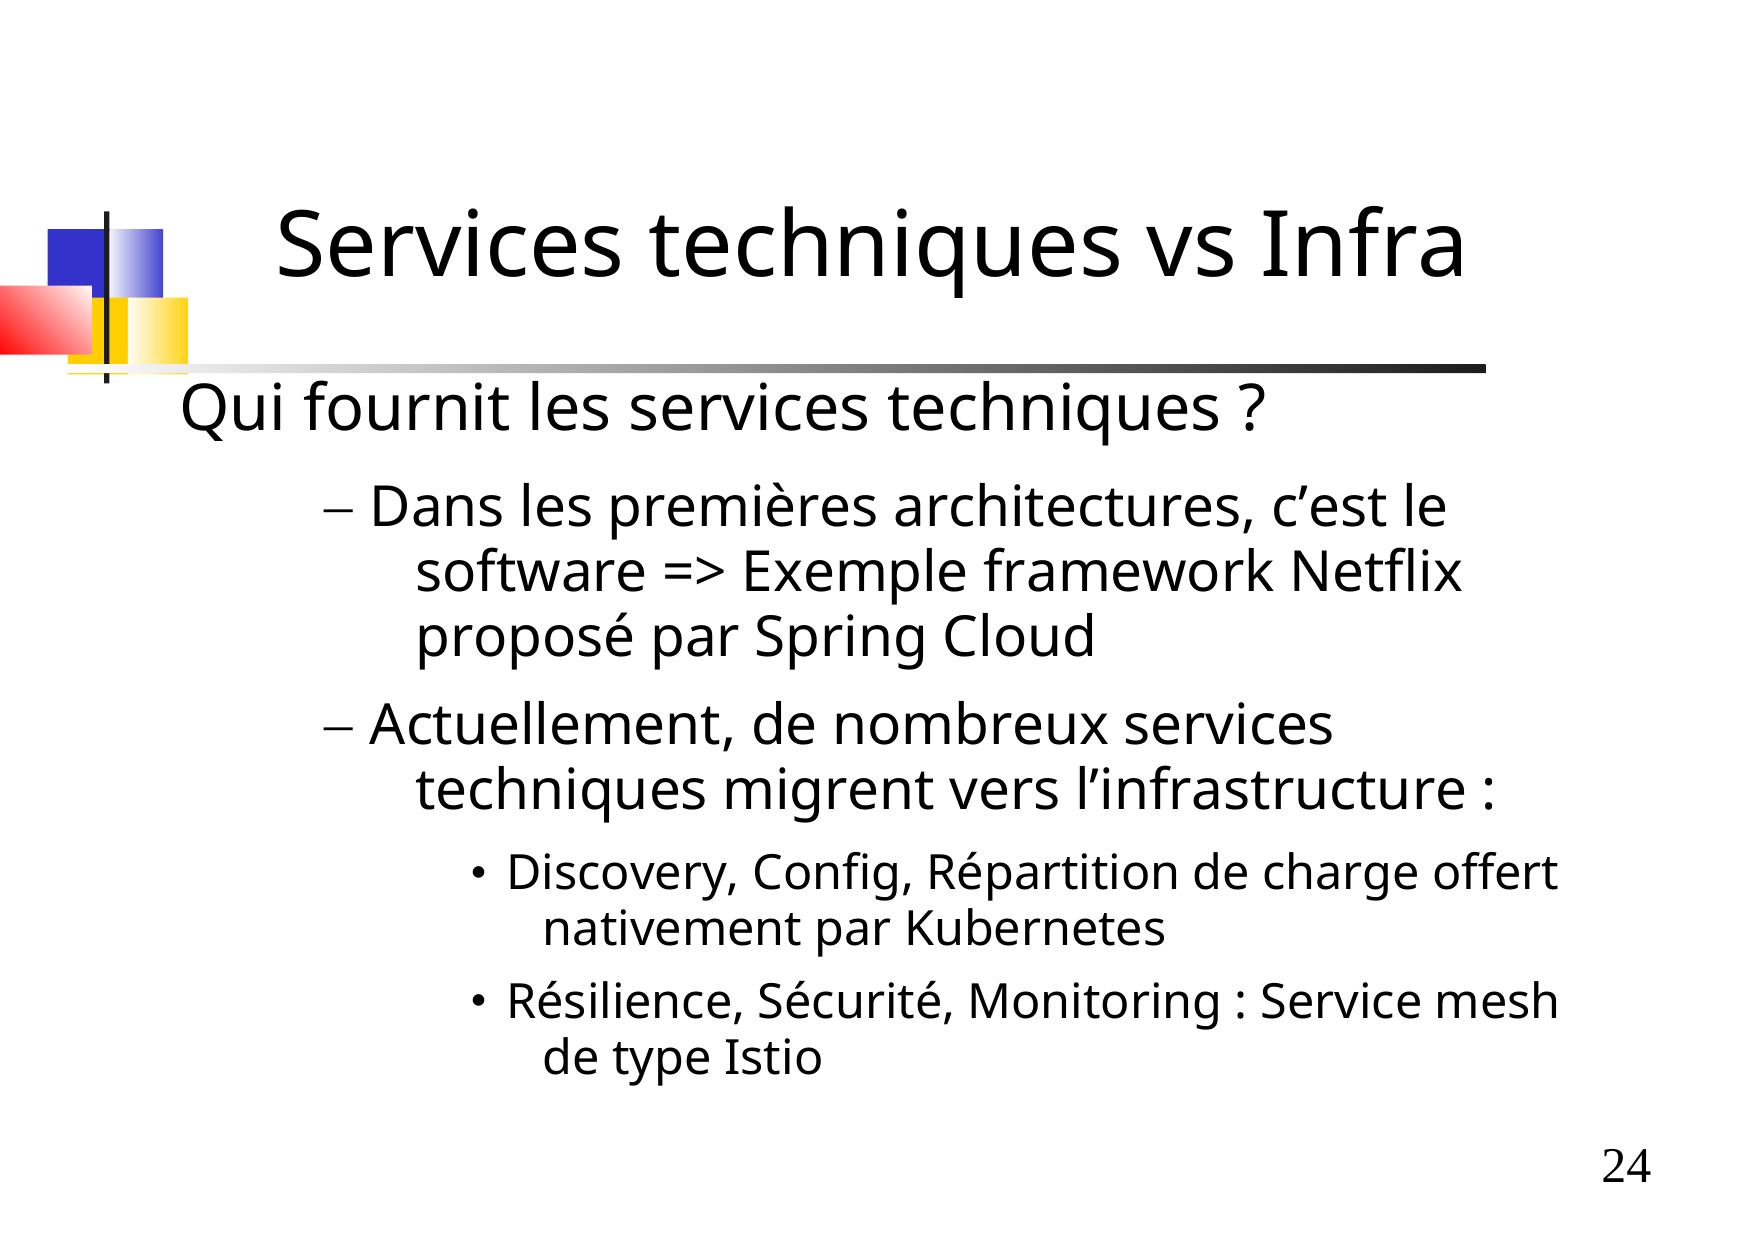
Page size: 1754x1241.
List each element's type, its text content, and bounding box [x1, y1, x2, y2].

list Qui fournit les services techniques ? Dans les premières architectures, c’est le software => Exemple framework Netflix proposé par Spring Cloud Actuellement, de nombreux services techniques migrent vers l’infrastructure : Discovery, Config, Répartition de charge offert nativement par Kubernetes Résilience, Sécurité, Monitoring : Service mesh de type Istio [179, 371, 1567, 1091]
title Services techniques vs Infra [179, 139, 1567, 351]
